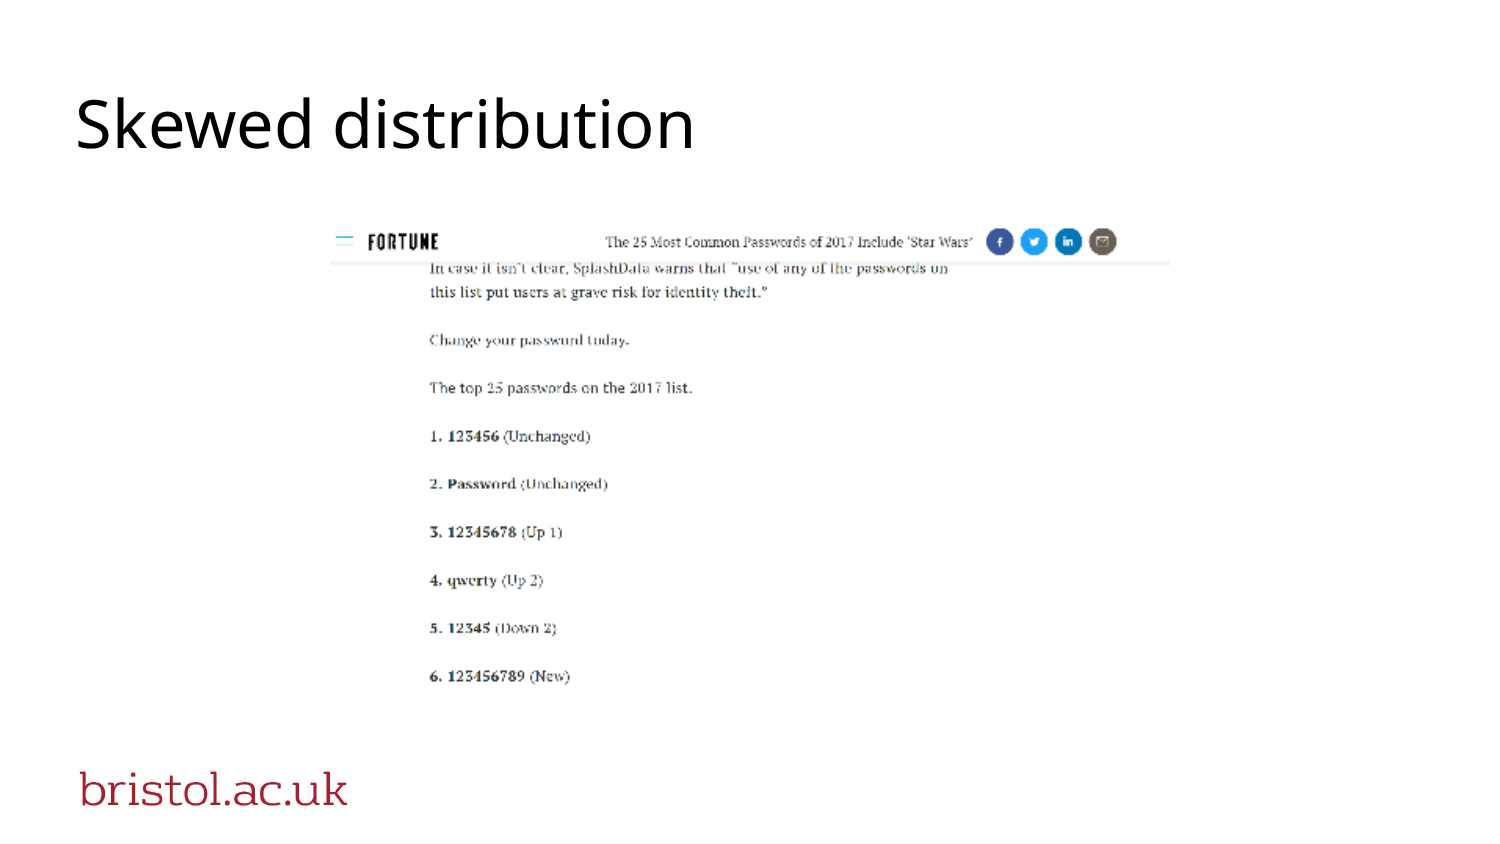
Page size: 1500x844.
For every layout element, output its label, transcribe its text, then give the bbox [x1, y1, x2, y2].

picture [330, 224, 1170, 699]
title Skewed distribution [60, 44, 1440, 209]
